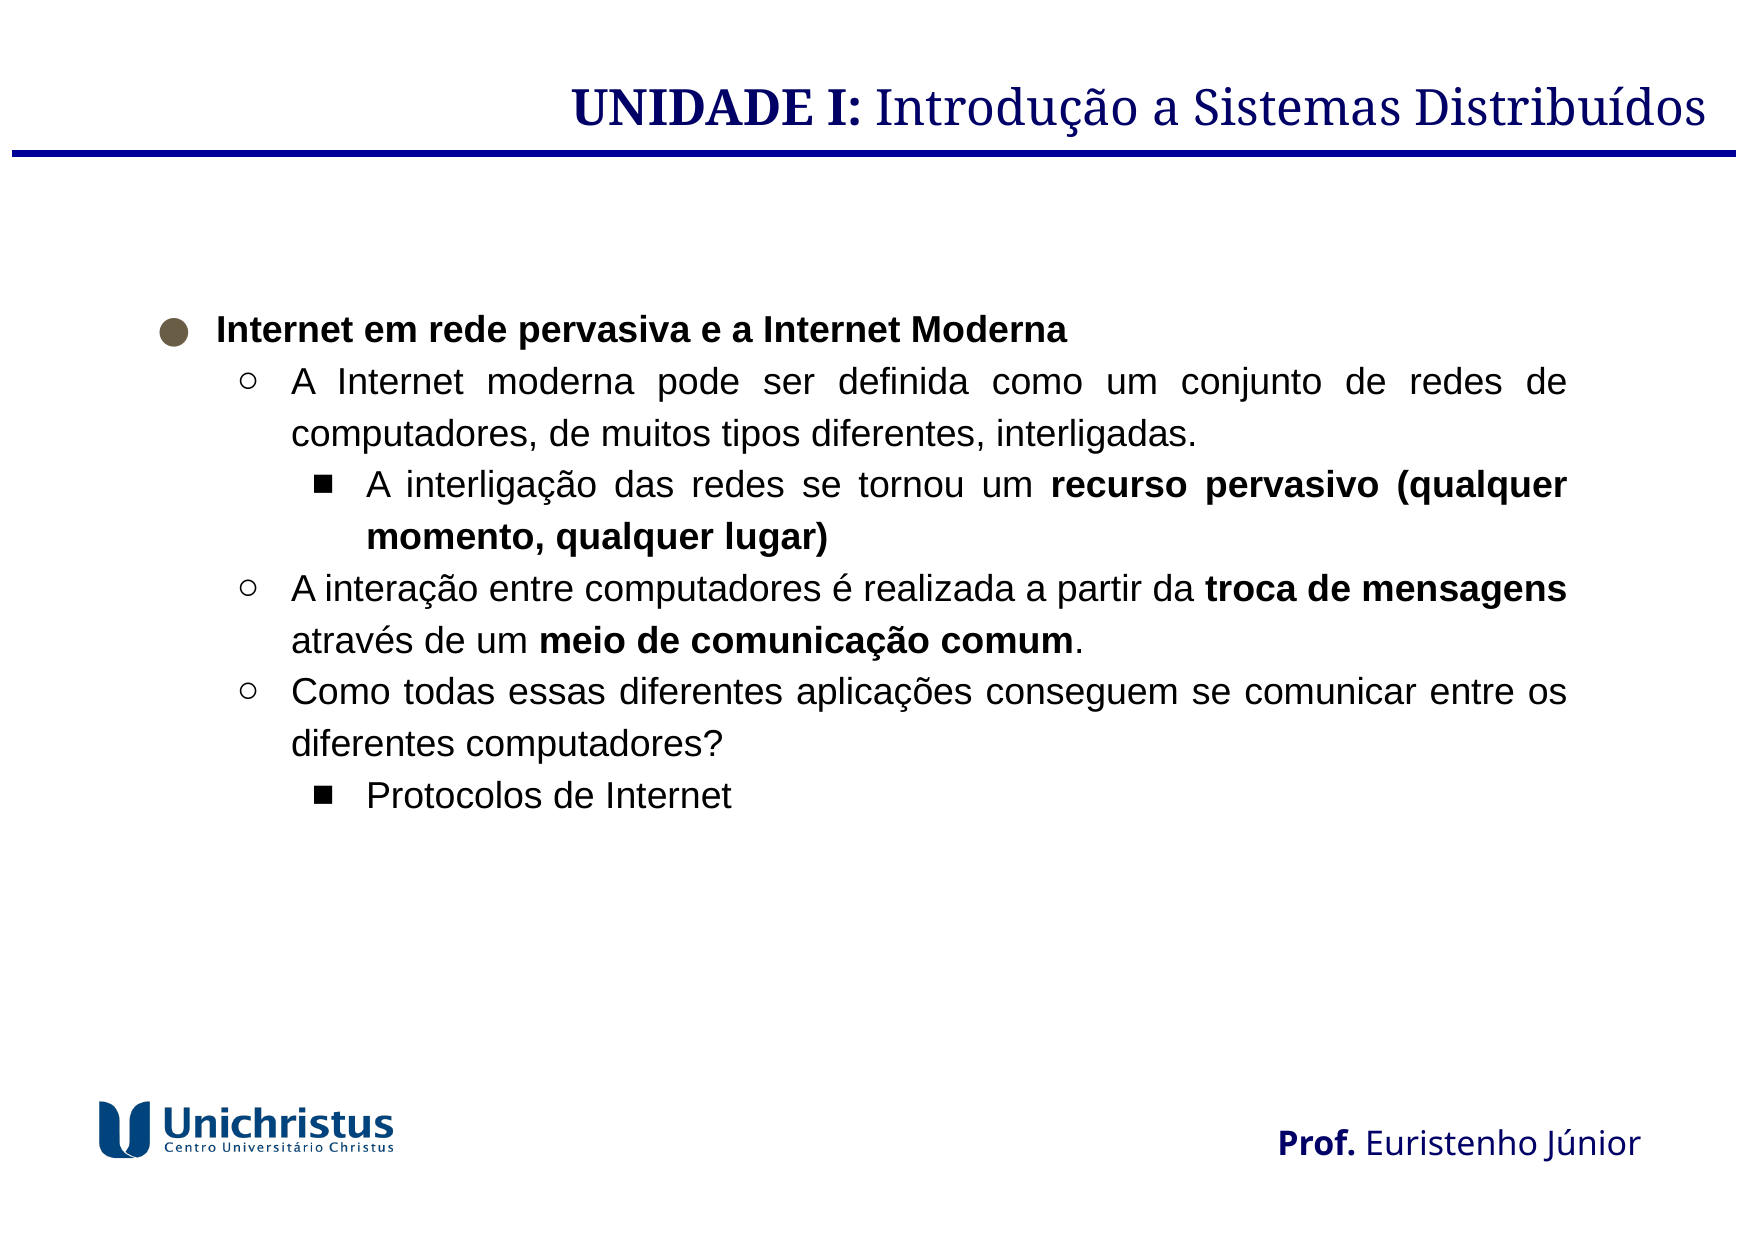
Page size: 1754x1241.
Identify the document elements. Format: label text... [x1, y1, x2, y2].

text_box Prof. Euristenho Júnior [1262, 1111, 1695, 1167]
text_box UNIDADE I: Introdução a Sistemas Distribuídos [556, 157, 1708, 161]
text_box UNIDADE I: Introdução a Sistemas Distribuídos [556, 64, 1708, 150]
picture [94, 1098, 398, 1160]
text_box Internet em rede pervasiva e a Internet Moderna A Internet moderna pode ser definida como um conjunto de redes de computadores, de muitos tipos diferentes, interligadas. A interligação das redes se tornou um recurso pervasivo (qualquer momento, qualquer lugar) A interação entre computadores é realizada a partir da troca de mensagens através de um meio de comunicação comum. Como todas essas diferentes aplicações conseguem se comunicar entre os diferentes computadores? Protocolos de Internet [125, 283, 1583, 881]
